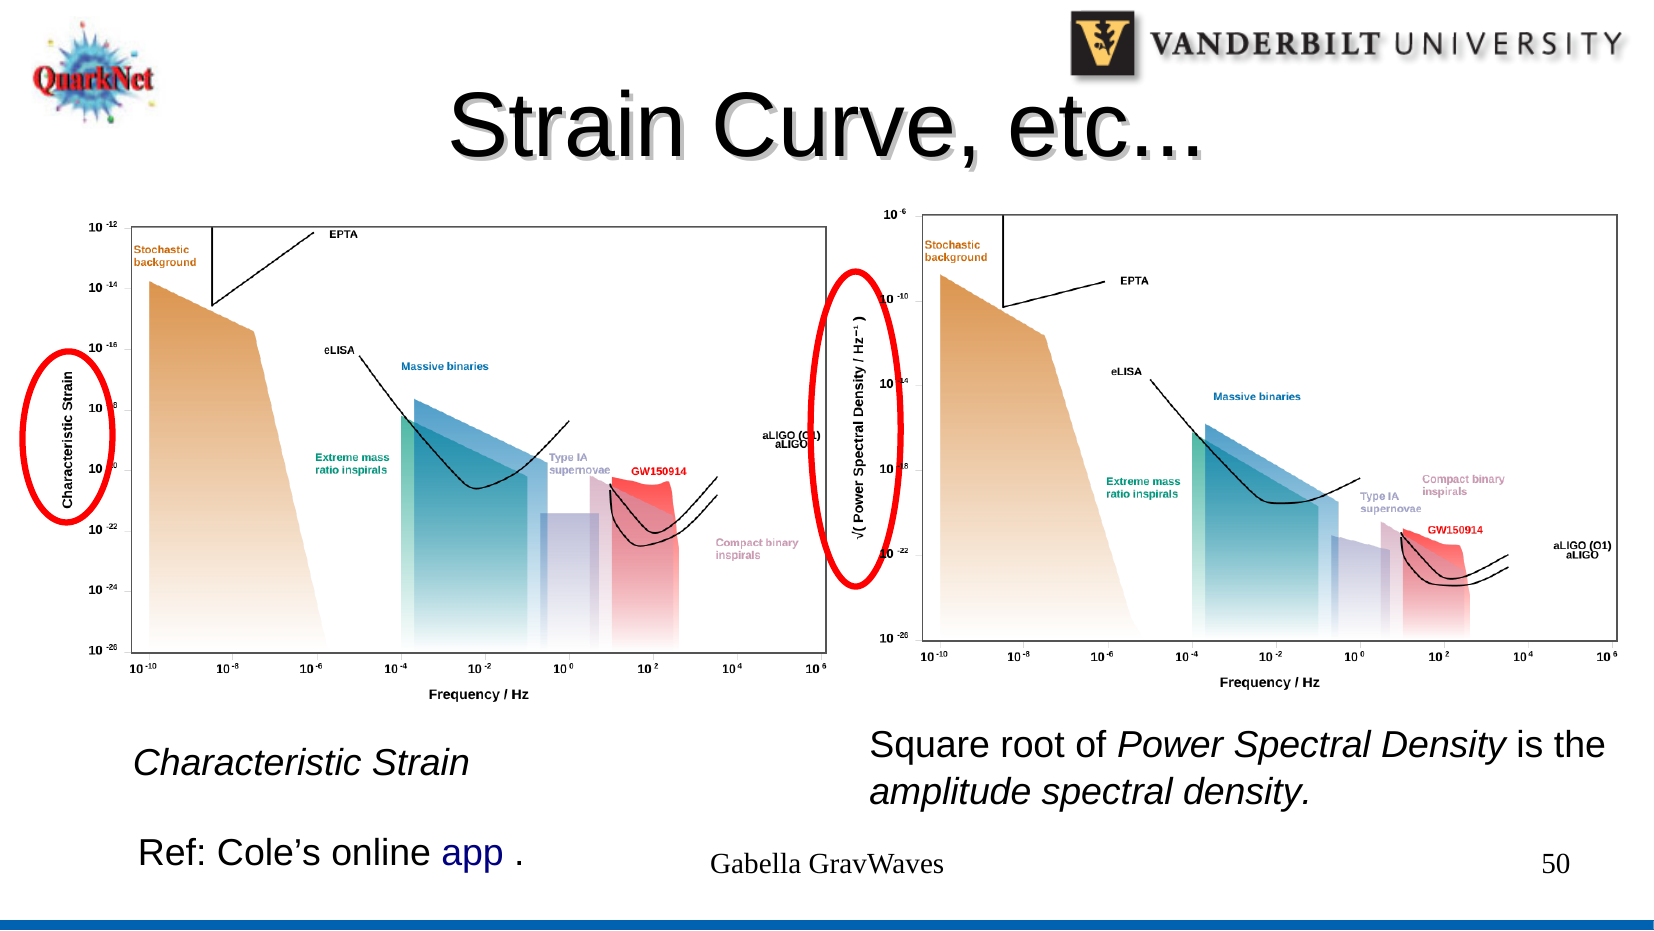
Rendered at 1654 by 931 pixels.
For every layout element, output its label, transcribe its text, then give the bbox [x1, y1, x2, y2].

picture [847, 201, 1629, 700]
text_box Characteristic Strain [118, 728, 644, 791]
text_box Square root of Power Spectral Density is the amplitude spectral density. [854, 711, 1632, 820]
text_box Ref: Cole’s online app . [123, 818, 649, 881]
picture [56, 355, 109, 519]
title Strain Curve, etc... [121, 73, 1534, 176]
picture [814, 292, 838, 566]
picture [19, 16, 166, 135]
picture [1067, 8, 1637, 91]
picture [56, 213, 838, 712]
